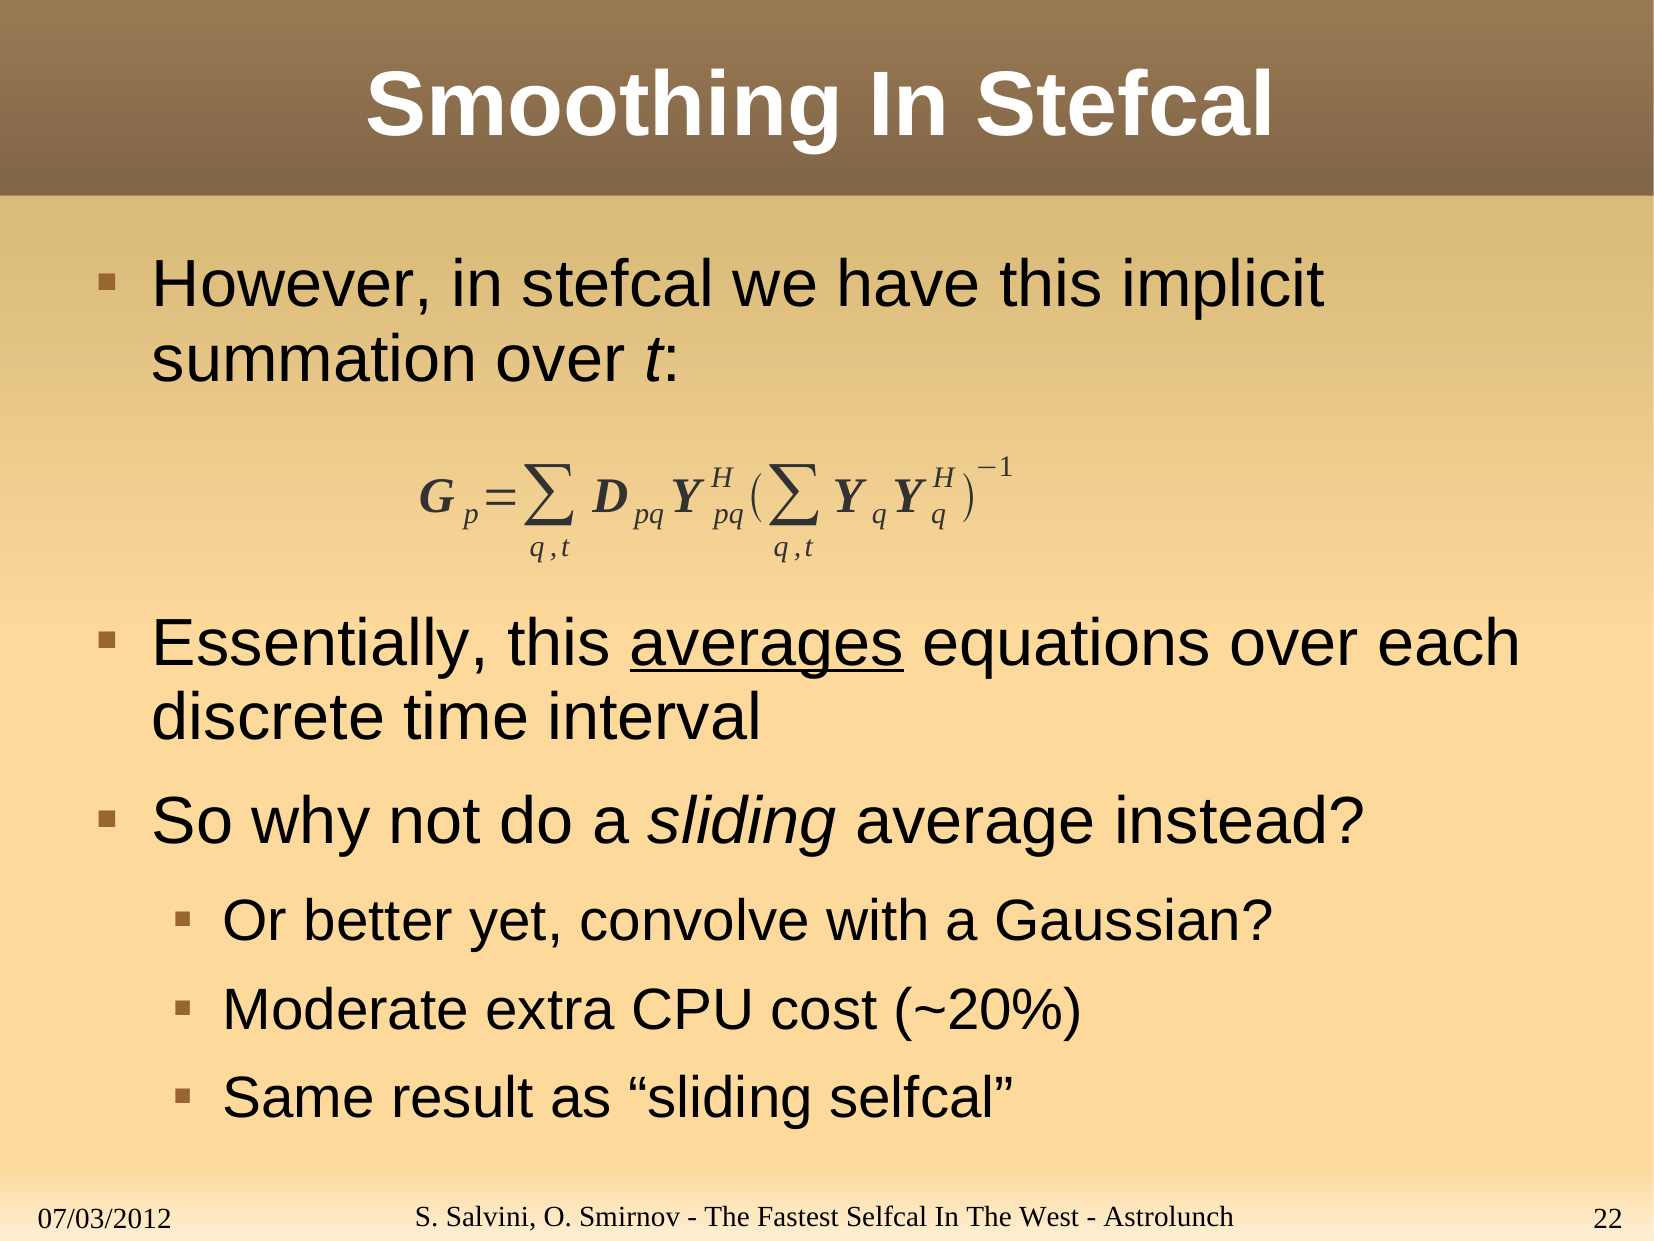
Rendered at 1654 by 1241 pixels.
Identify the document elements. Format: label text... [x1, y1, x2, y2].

picture [0, 0, 1654, 1241]
title Smoothing In Stefcal [76, 7, 1565, 200]
chart [412, 449, 1019, 563]
list However, in stefcal we have this implicit summation over t: Essentially, this averages equations over each discrete time interval So why not do a sliding average instead? Or better yet, convolve with a Gaussian? Moderate extra CPU cost (~20%) Same result as “sliding selfcal” [80, 246, 1570, 1131]
